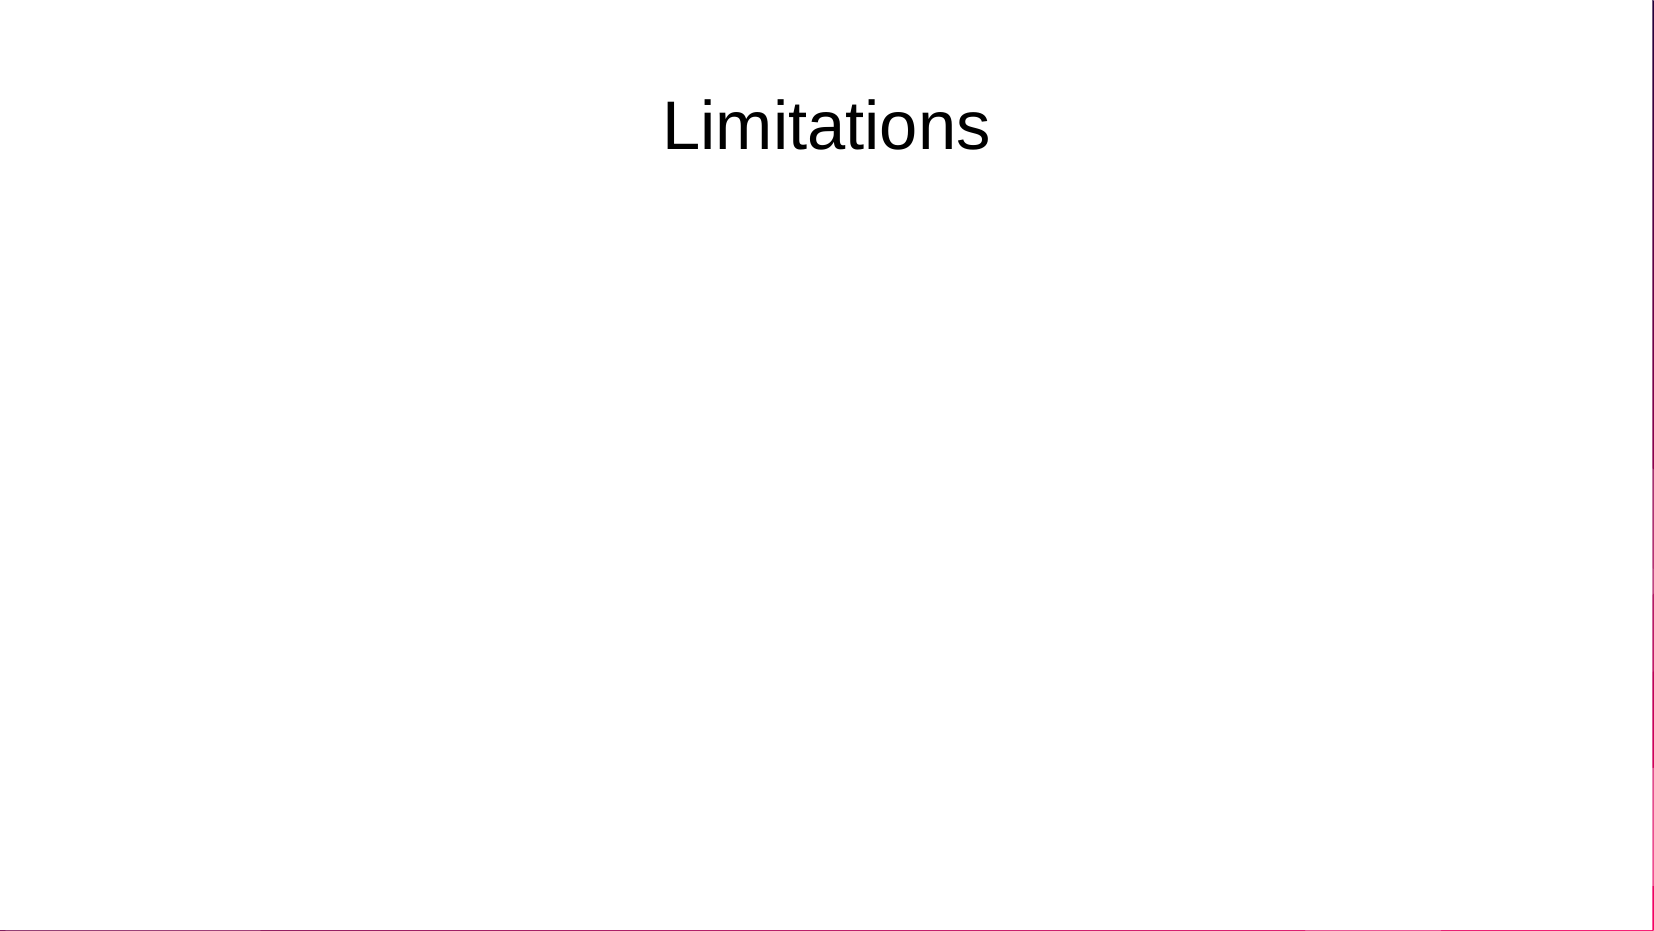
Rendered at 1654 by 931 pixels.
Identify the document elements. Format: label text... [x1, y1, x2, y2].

title Limitations [88, 44, 1565, 207]
